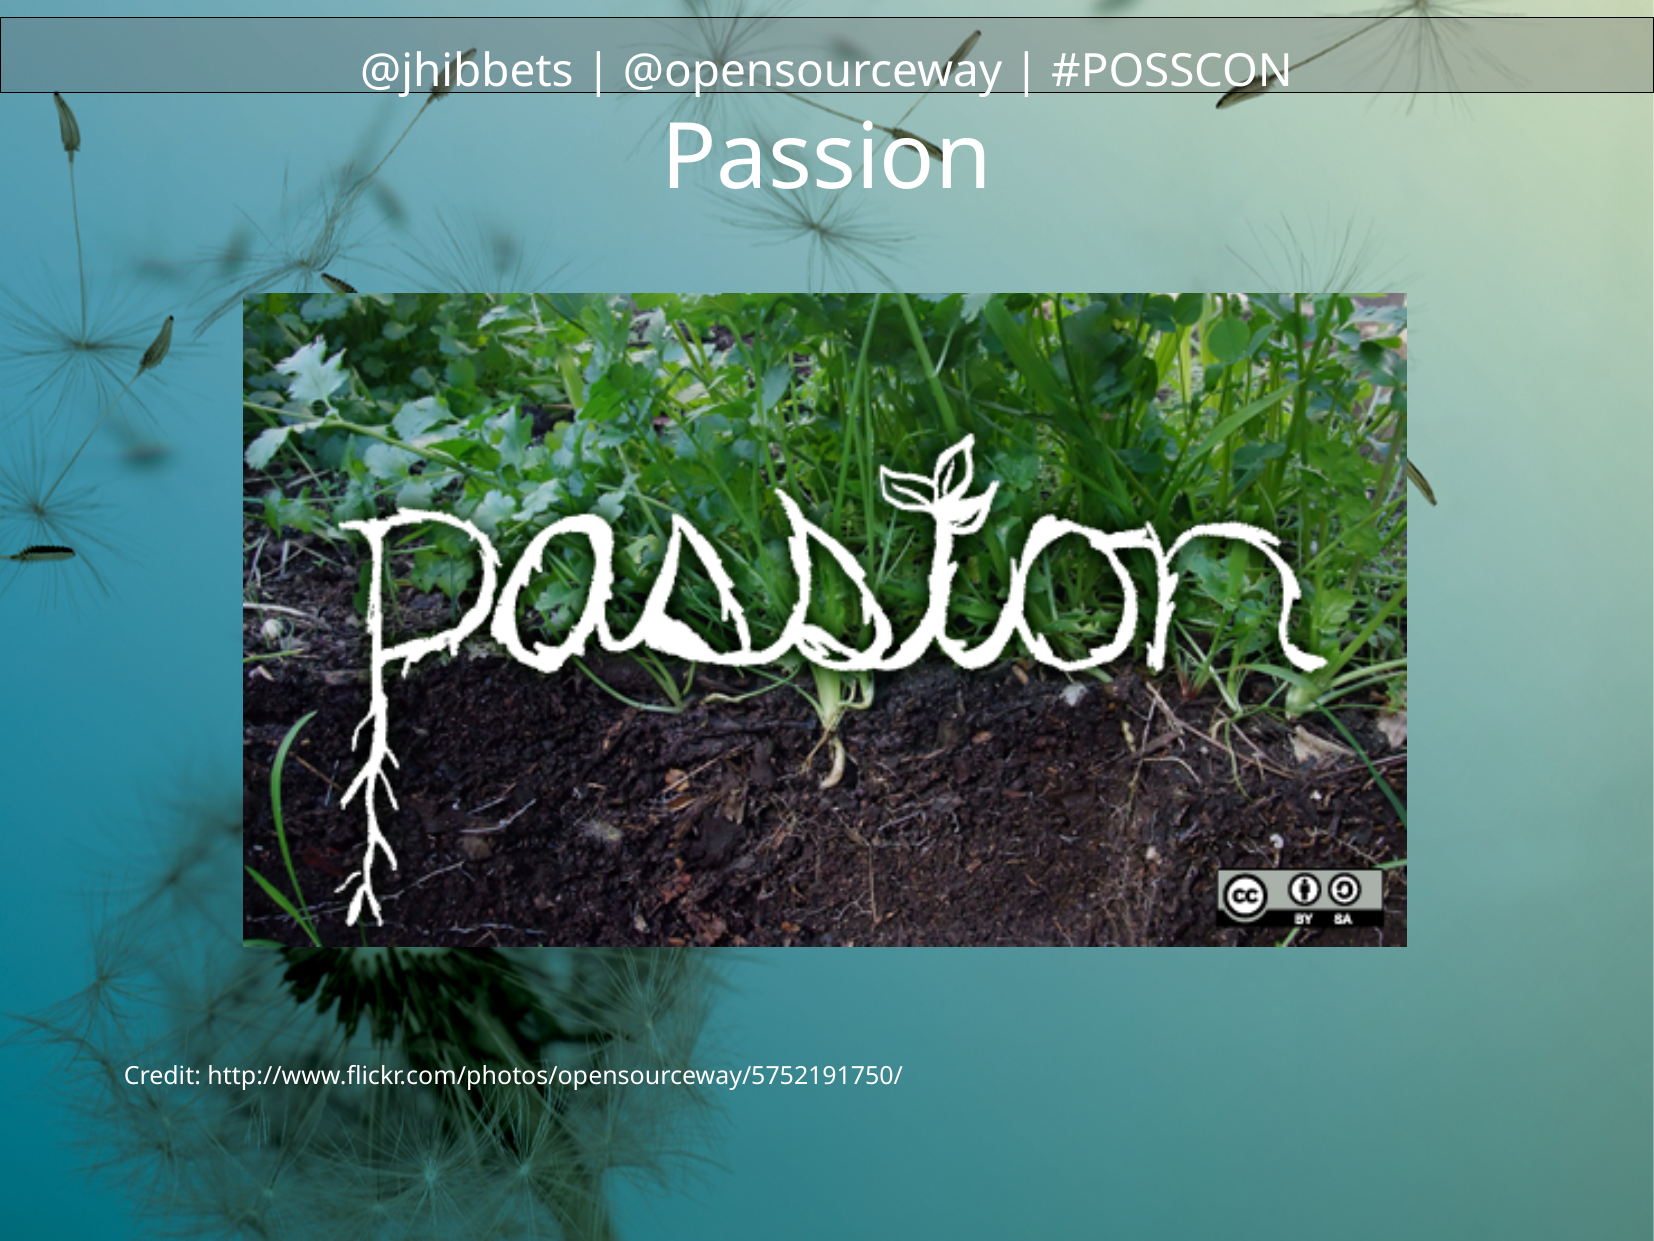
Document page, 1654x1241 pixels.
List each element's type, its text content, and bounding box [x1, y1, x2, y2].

picture [0, 0, 1654, 17]
text_box Credit: http://www.flickr.com/photos/opensourceway/5752191750/ [109, 1050, 915, 1091]
picture [0, 93, 1654, 1241]
title Passion [82, 49, 1571, 257]
